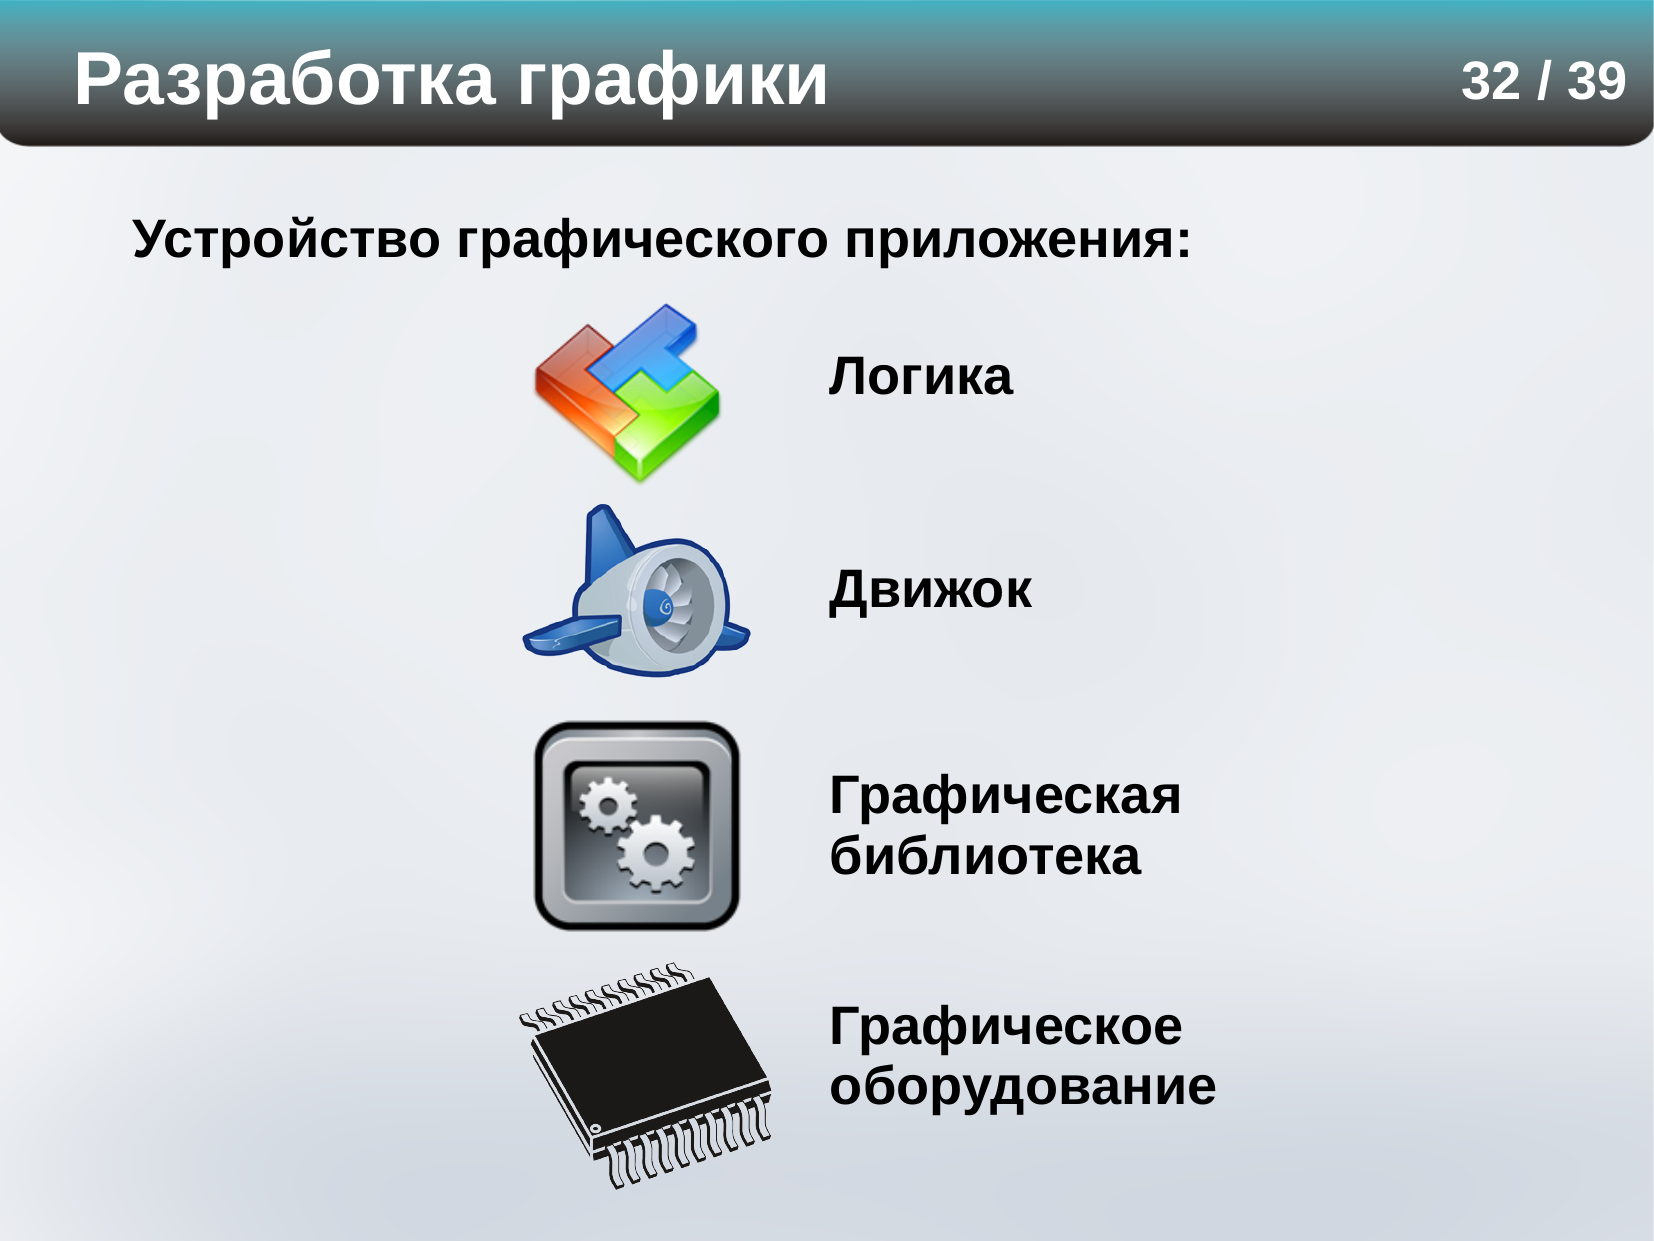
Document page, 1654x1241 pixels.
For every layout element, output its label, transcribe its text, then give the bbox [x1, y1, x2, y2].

text_box Разработка графики [59, 29, 1241, 129]
text_box Движок [814, 550, 1288, 626]
text_box Логика [814, 338, 1288, 414]
text_box Устройство графического приложения: [118, 200, 1477, 277]
text_box Графическая библиотека [814, 757, 1288, 894]
text_box <номер> / 39 [1446, 42, 1654, 179]
text_box Графическое оборудование [814, 987, 1288, 1124]
picture [0, 0, 1654, 1241]
